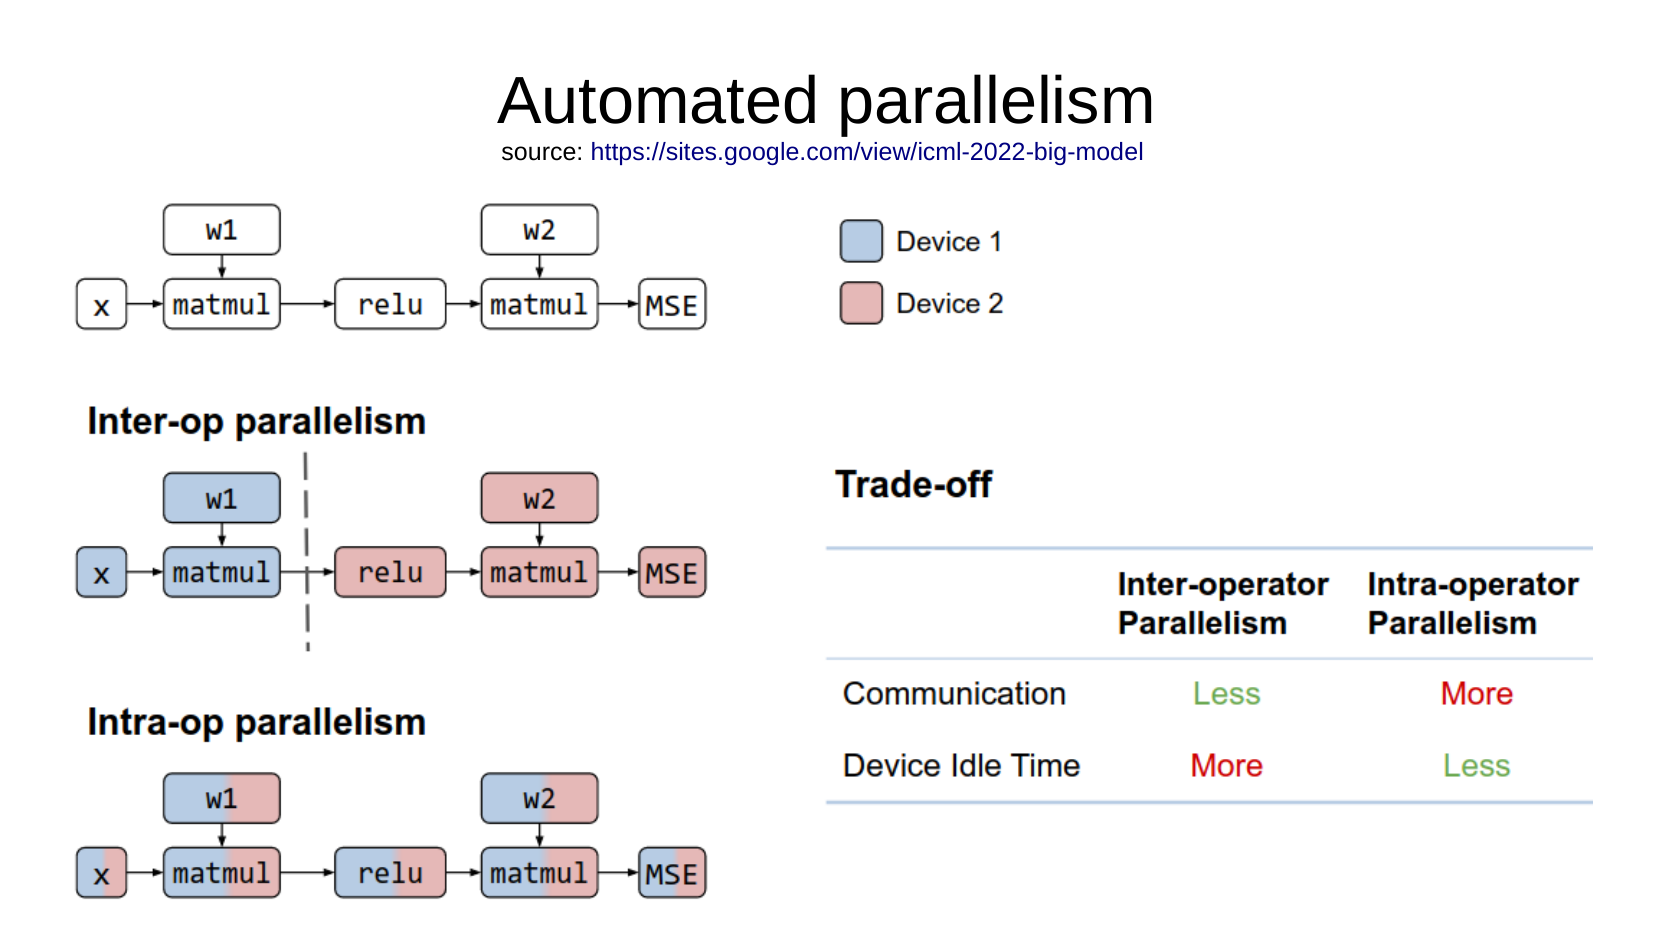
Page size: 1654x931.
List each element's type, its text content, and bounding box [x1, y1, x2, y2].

picture [55, 175, 1593, 925]
title Automated parallelism source: https://sites.google.com/view/icml-2022-big-model [82, 37, 1571, 175]
